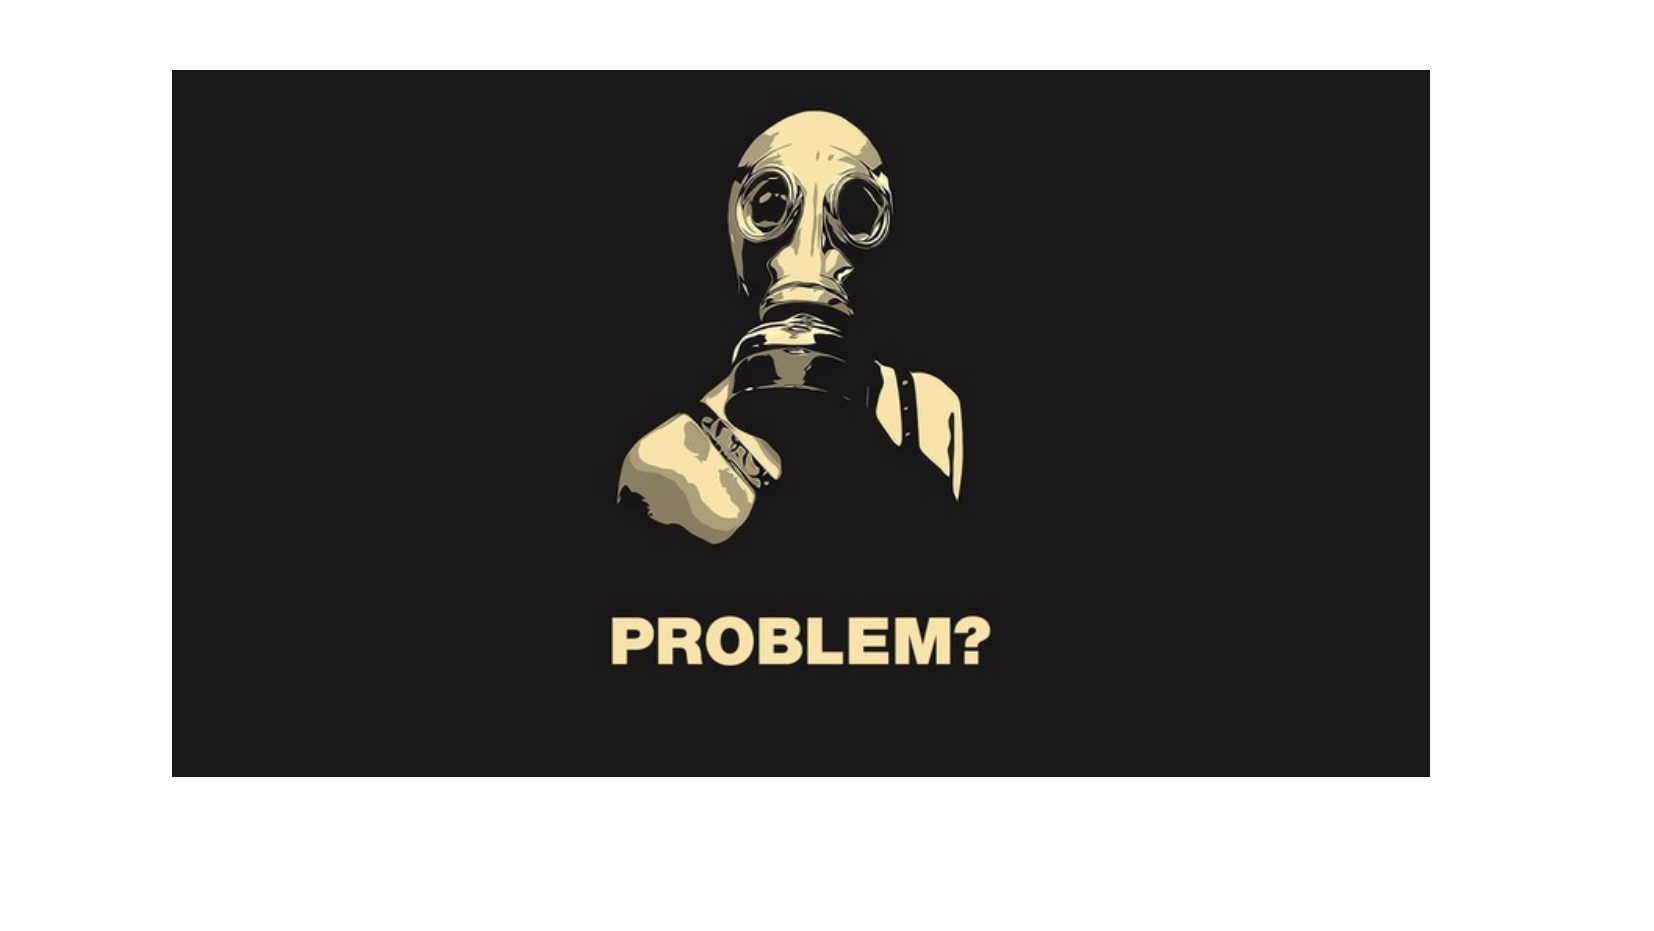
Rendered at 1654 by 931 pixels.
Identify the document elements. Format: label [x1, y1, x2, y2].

picture [172, 70, 1430, 778]
